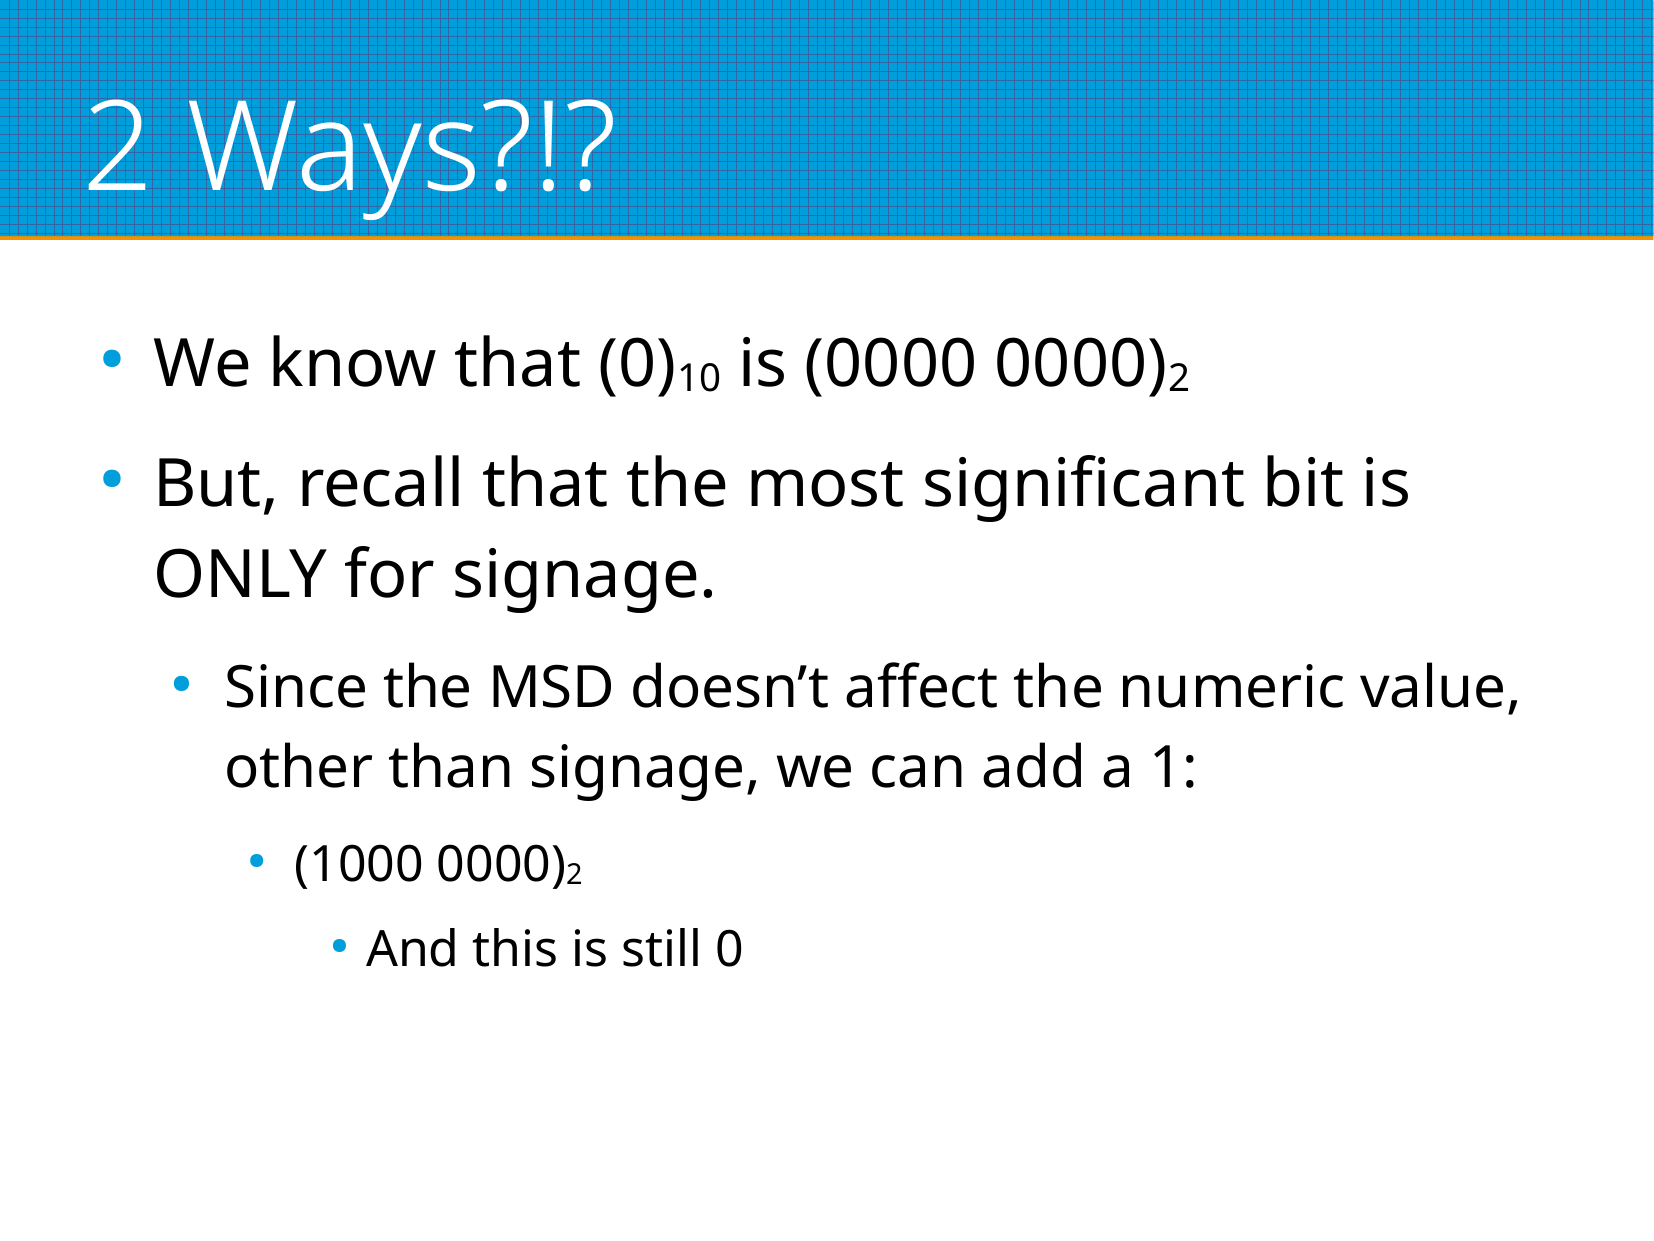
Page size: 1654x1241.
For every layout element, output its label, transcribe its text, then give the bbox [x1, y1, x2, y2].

title 2 Ways?!? [82, 19, 1571, 227]
list We know that (0)10 is (0000 0000)2 But, recall that the most significant bit is ONLY for signage. Since the MSD doesn’t affect the numeric value, other than signage, we can add a 1: (1000 0000)2 And this is still 0 [82, 314, 1563, 1081]
